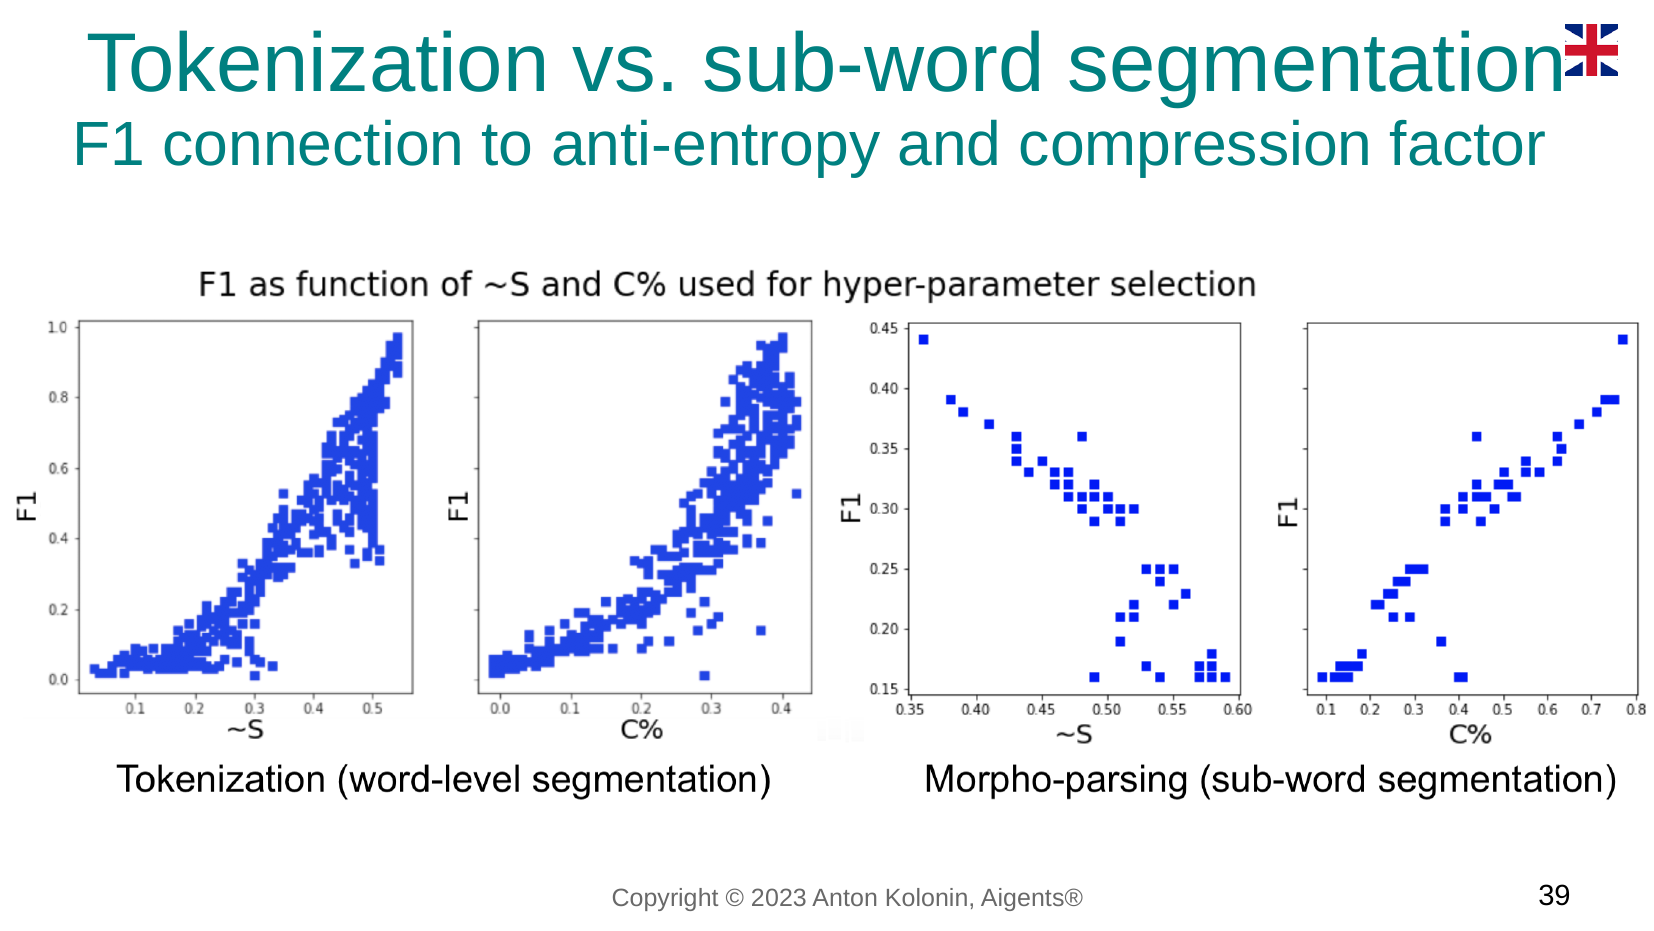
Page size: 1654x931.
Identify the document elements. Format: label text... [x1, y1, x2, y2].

text_box Tokenization vs. sub-word segmentation F1 connection to anti-entropy and compression factor [0, 0, 1630, 196]
picture [14, 257, 1647, 827]
picture [1565, 24, 1618, 76]
